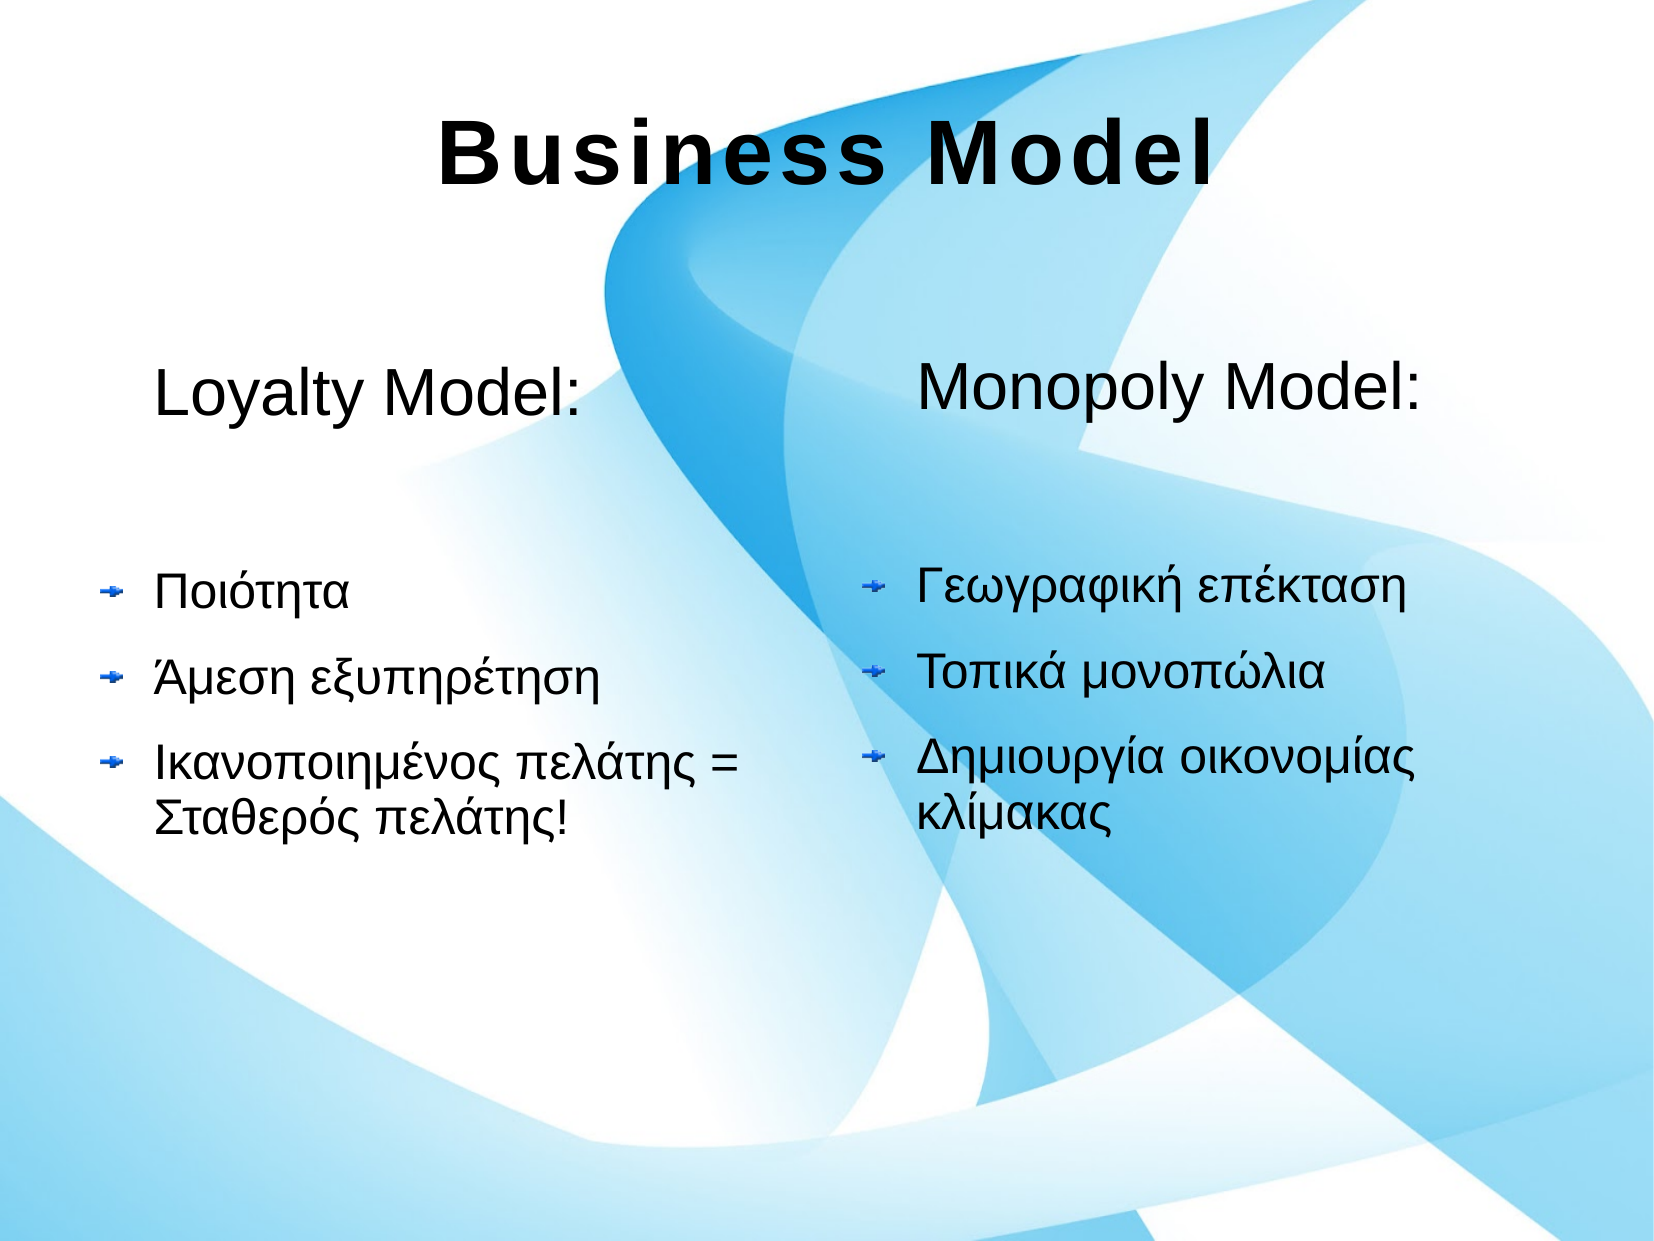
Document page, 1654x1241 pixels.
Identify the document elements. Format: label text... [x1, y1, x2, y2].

list Loyalty Model: Ποιότητα Άμεση εξυπηρέτηση Ικανοποιημένος πελάτης = Σταθερός πελάτης! [82, 355, 809, 1174]
title Business Model [82, 49, 1571, 257]
list Monopoly Model: Γεωγραφική επέκταση Τοπικά μονοπώλια Δημιουργία οικονομίας κλίμακας [845, 349, 1572, 1168]
picture [0, 0, 1654, 1241]
